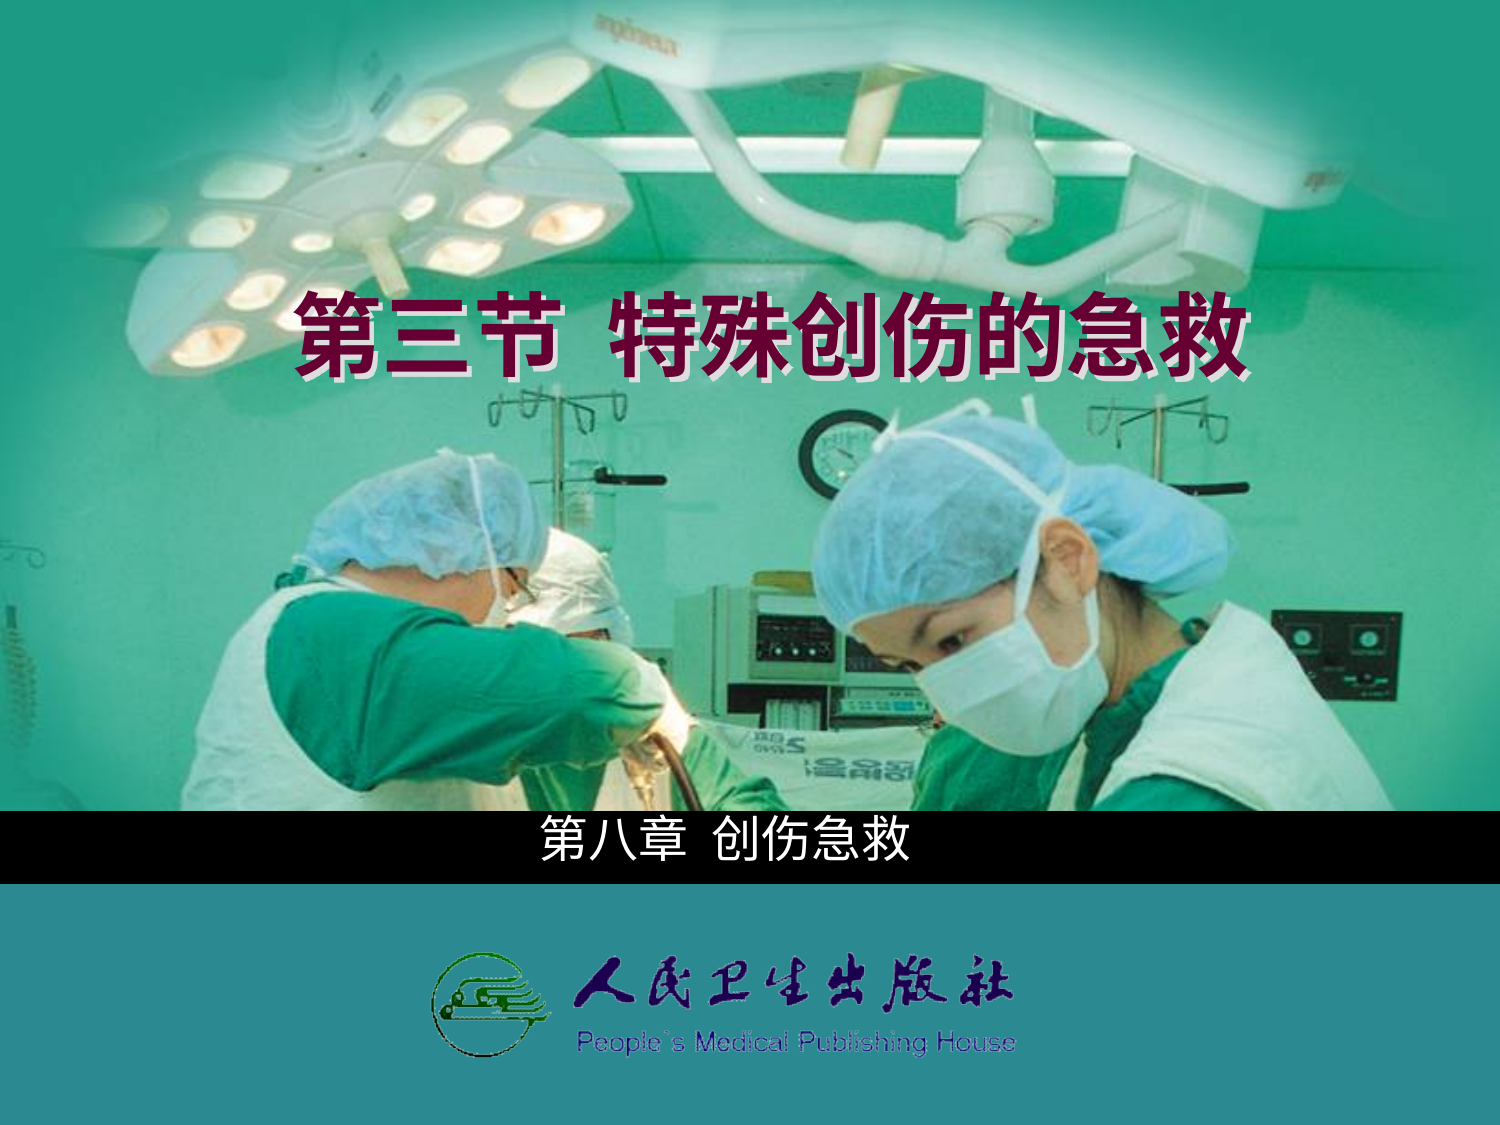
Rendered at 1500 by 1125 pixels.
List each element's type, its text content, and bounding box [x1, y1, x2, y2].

title 第三节 特殊创伤的急救 [275, 212, 1338, 454]
subtitle 第八章 创伤急救 [200, 800, 1251, 876]
